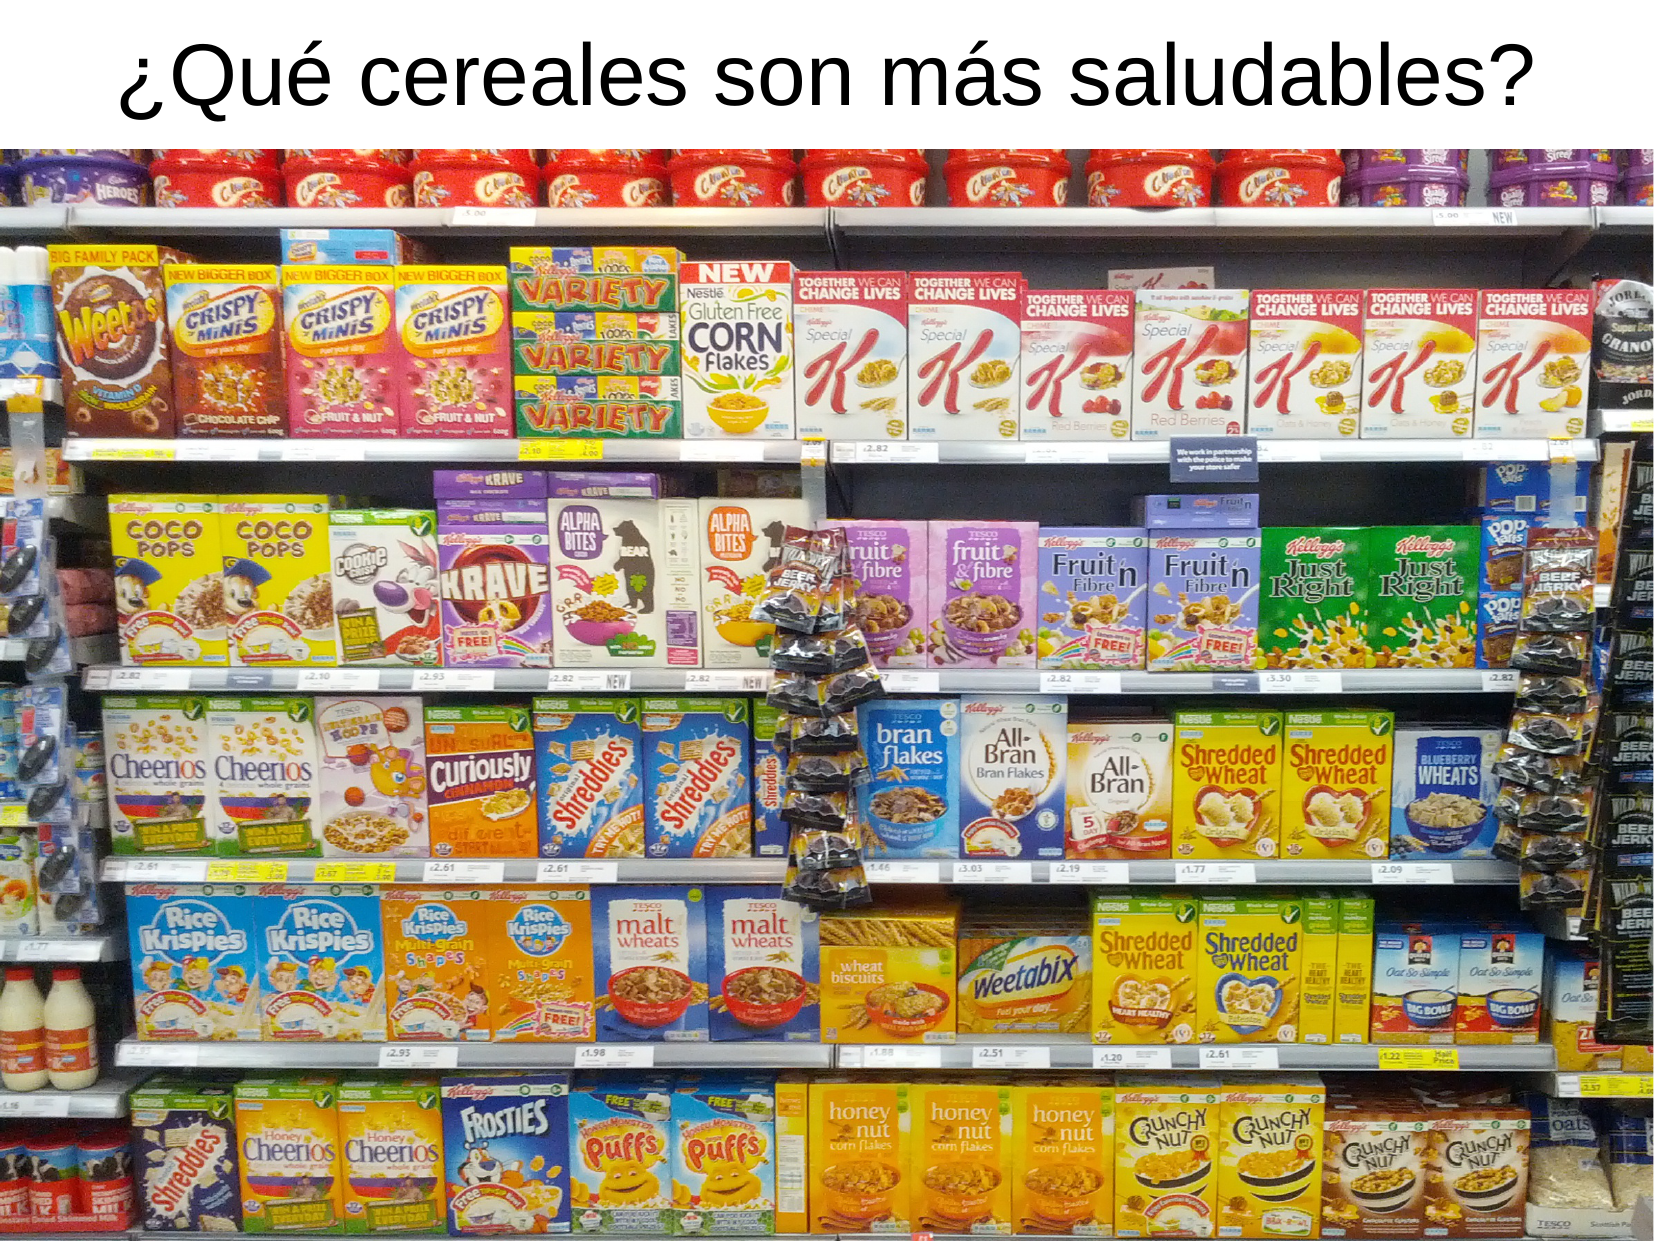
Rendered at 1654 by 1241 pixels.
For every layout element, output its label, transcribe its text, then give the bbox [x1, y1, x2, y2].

picture [0, 149, 1654, 1241]
title ¿Qué cereales son más saludables? [82, 0, 1571, 149]
